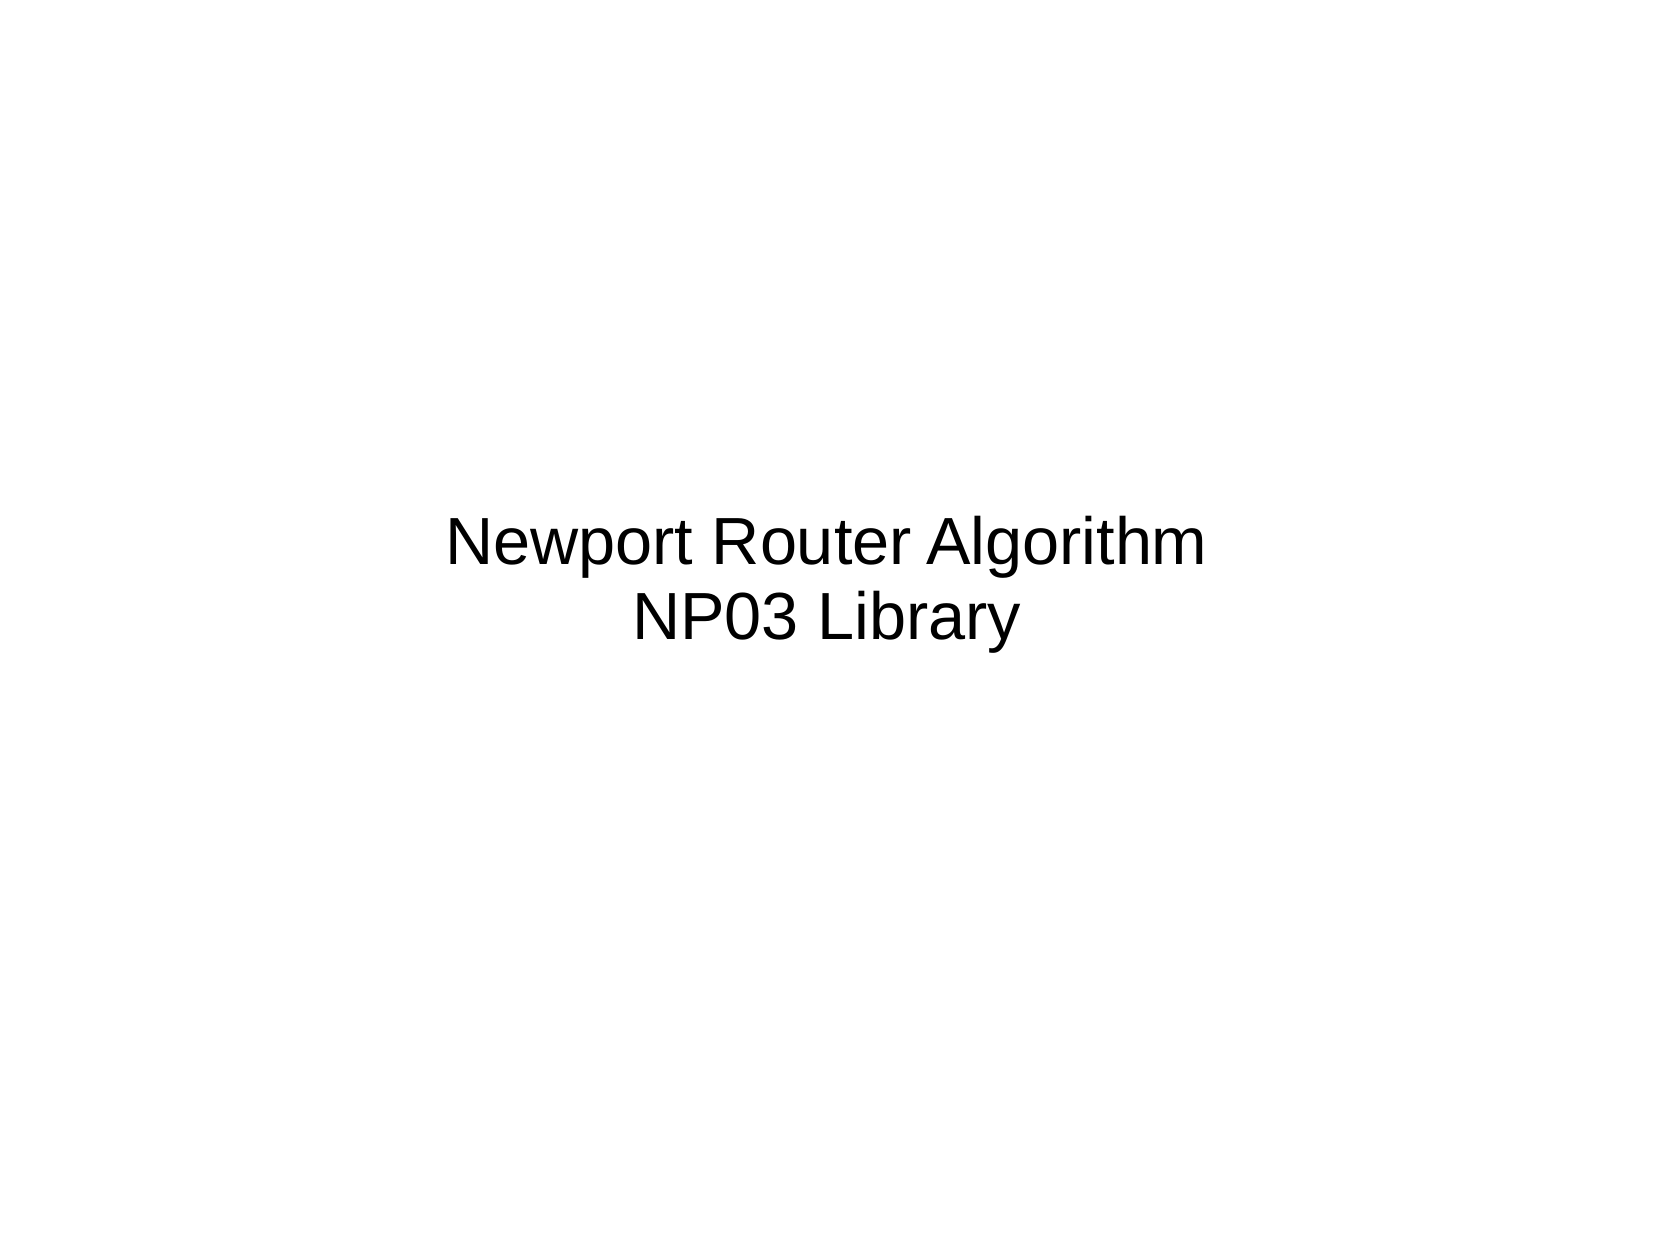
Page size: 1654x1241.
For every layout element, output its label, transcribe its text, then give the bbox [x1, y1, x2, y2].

subtitle Newport Router Algorithm NP03 Library [82, 49, 1571, 1109]
